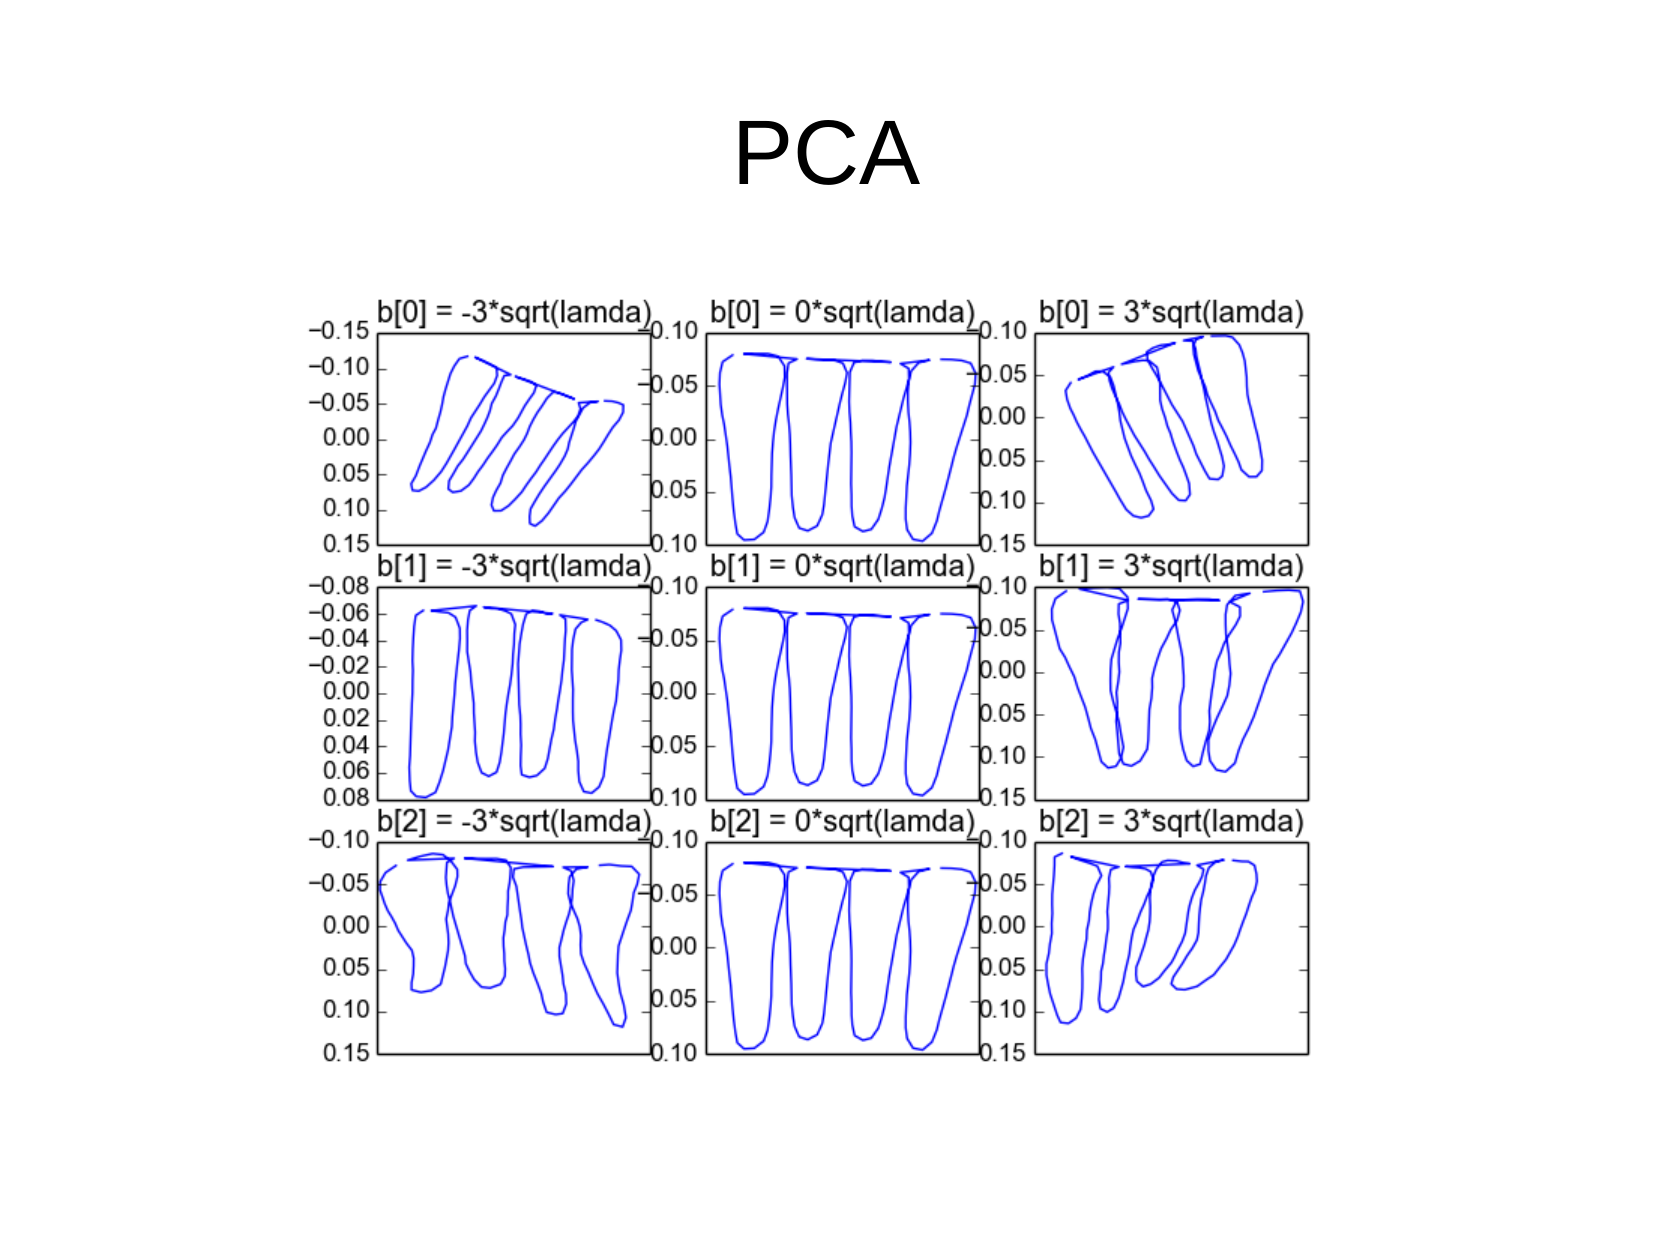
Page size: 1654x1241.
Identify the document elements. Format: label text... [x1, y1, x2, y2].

picture [227, 243, 1428, 1144]
title PCA [82, 49, 1571, 257]
